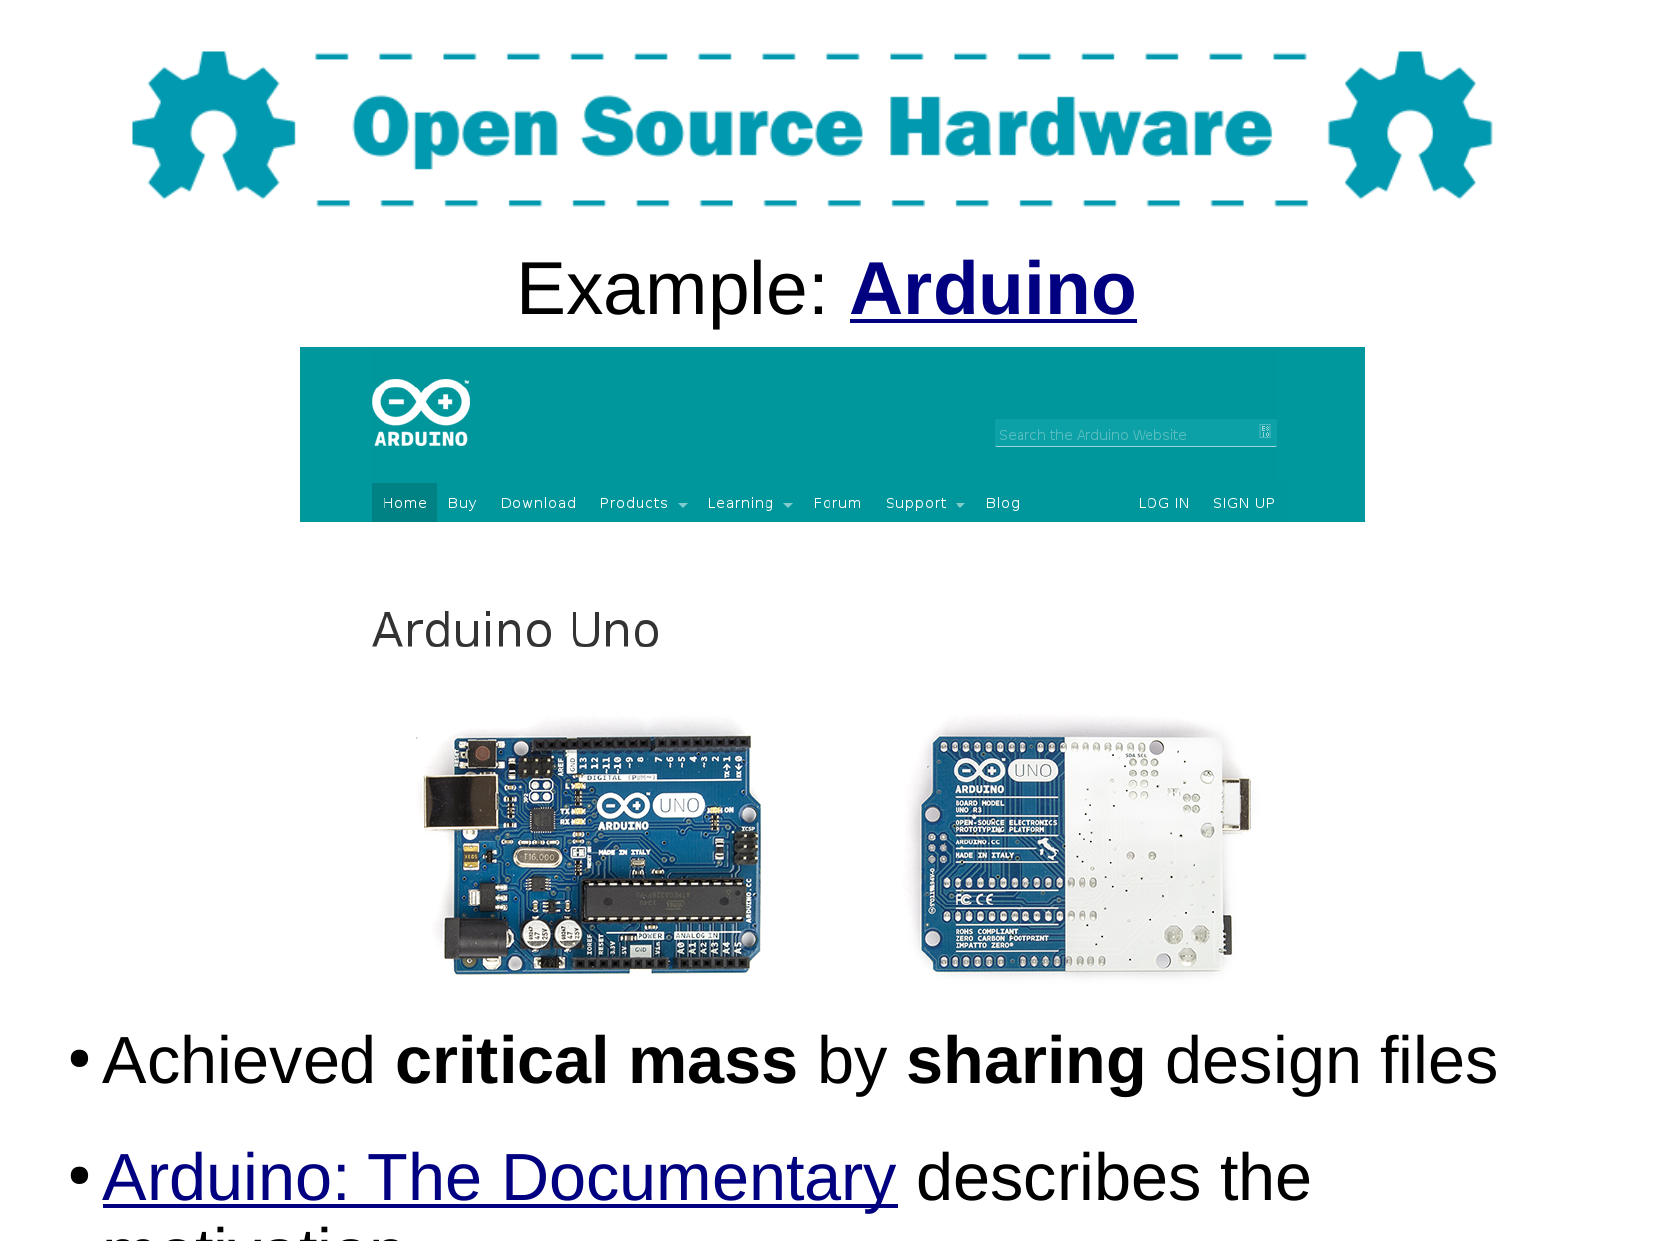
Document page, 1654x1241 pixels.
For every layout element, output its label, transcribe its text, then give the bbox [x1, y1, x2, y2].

text_box Achieved critical mass by sharing design files Arduino: The Documentary describes the motivation [52, 1015, 1649, 1241]
picture [300, 929, 1365, 1015]
picture [300, 347, 1365, 721]
text_box Example: Arduino [82, 721, 1571, 929]
picture [114, 11, 1530, 240]
